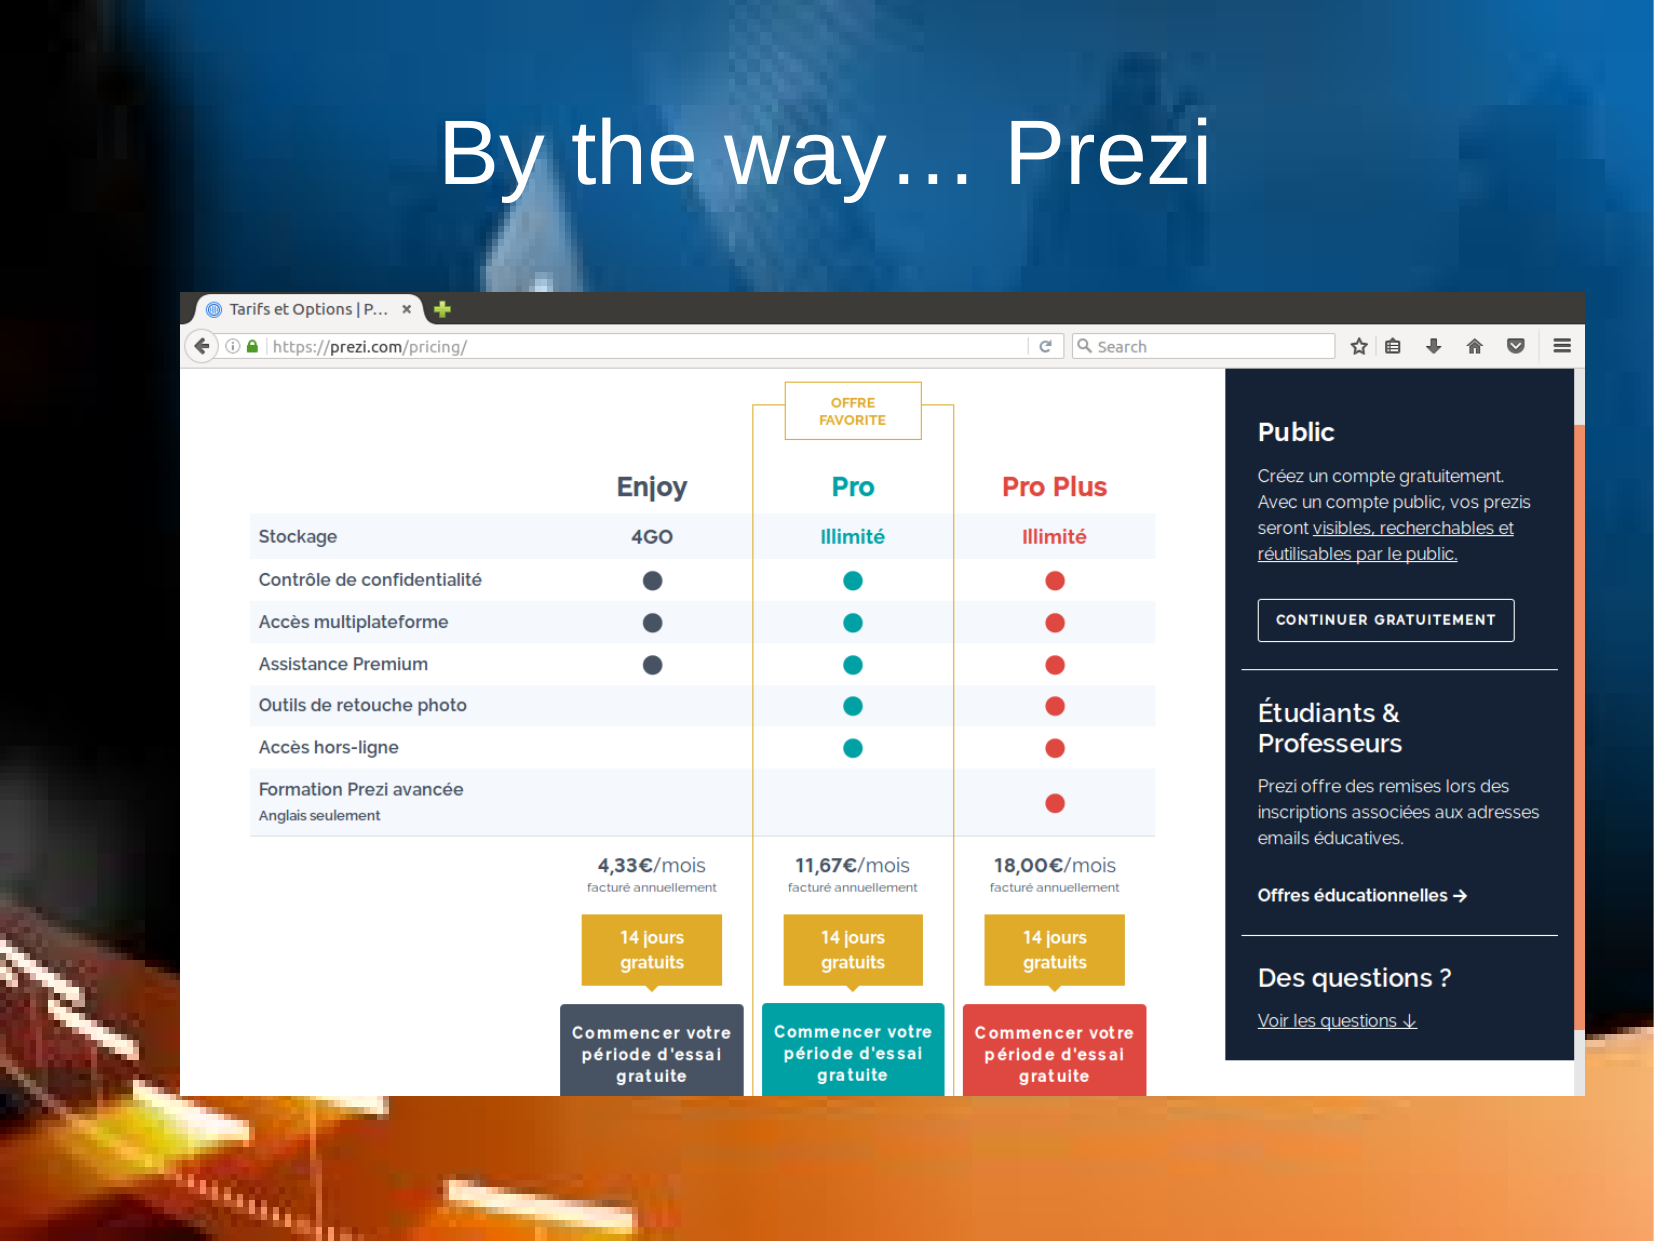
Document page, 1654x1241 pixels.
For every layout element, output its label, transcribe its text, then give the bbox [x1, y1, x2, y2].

title By the way… Prezi [82, 49, 1571, 257]
picture [0, 0, 1654, 1241]
